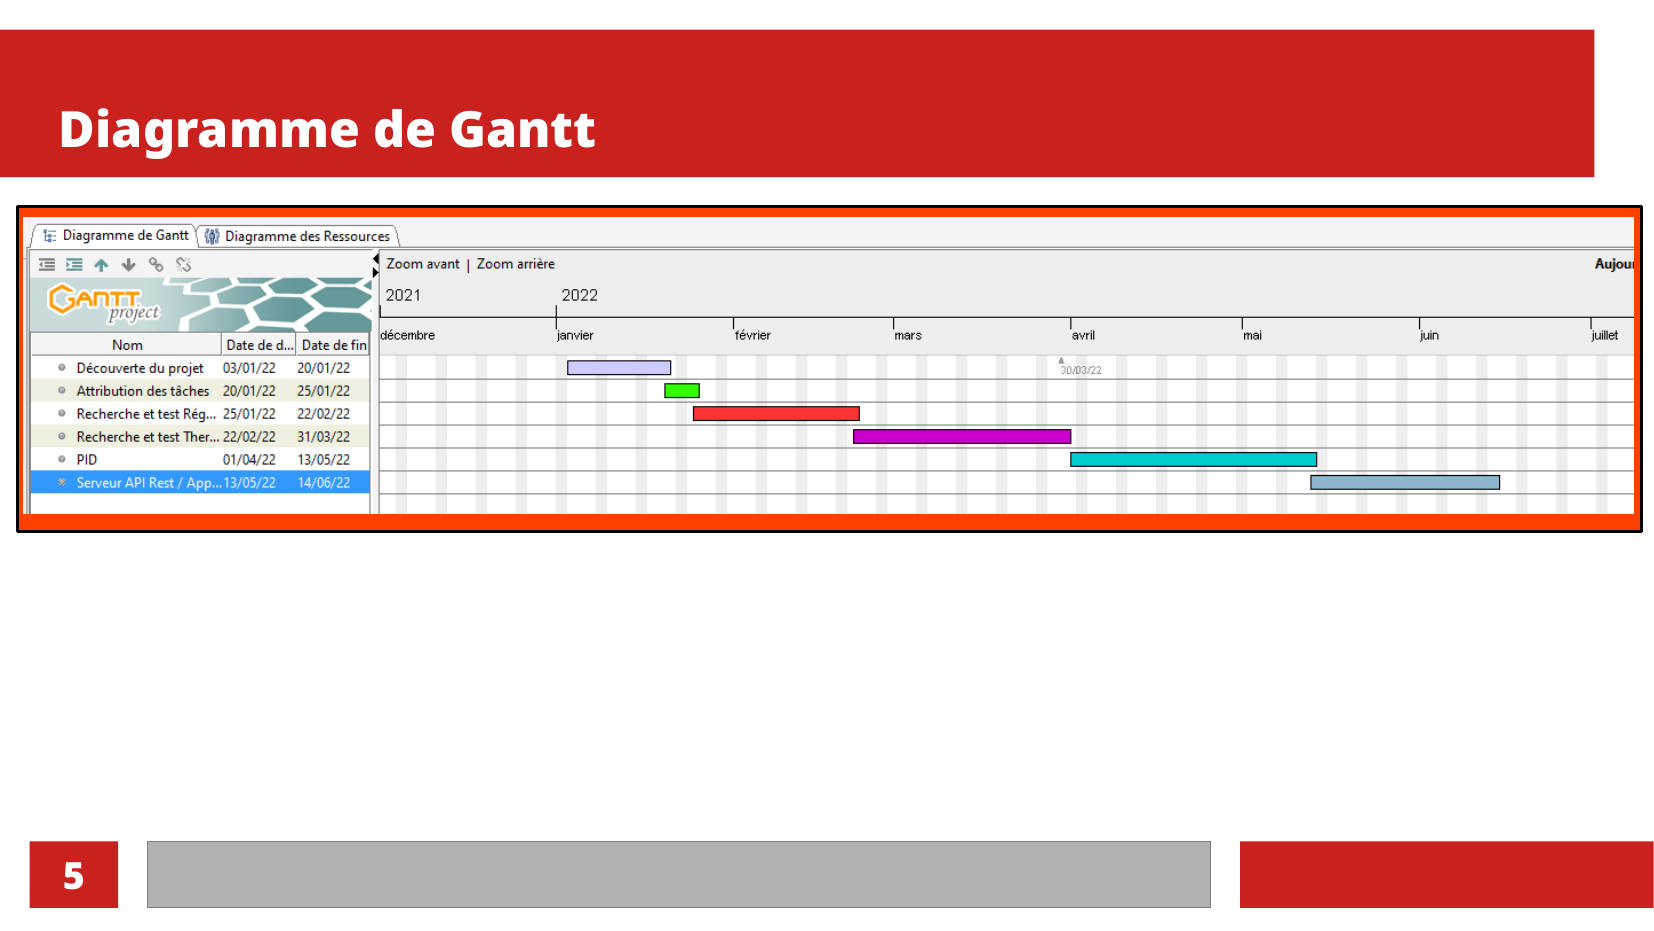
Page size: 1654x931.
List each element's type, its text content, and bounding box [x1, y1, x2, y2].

picture [23, 217, 1634, 514]
title Diagramme de Gantt [59, 44, 1595, 163]
text_box [17, 206, 1642, 532]
